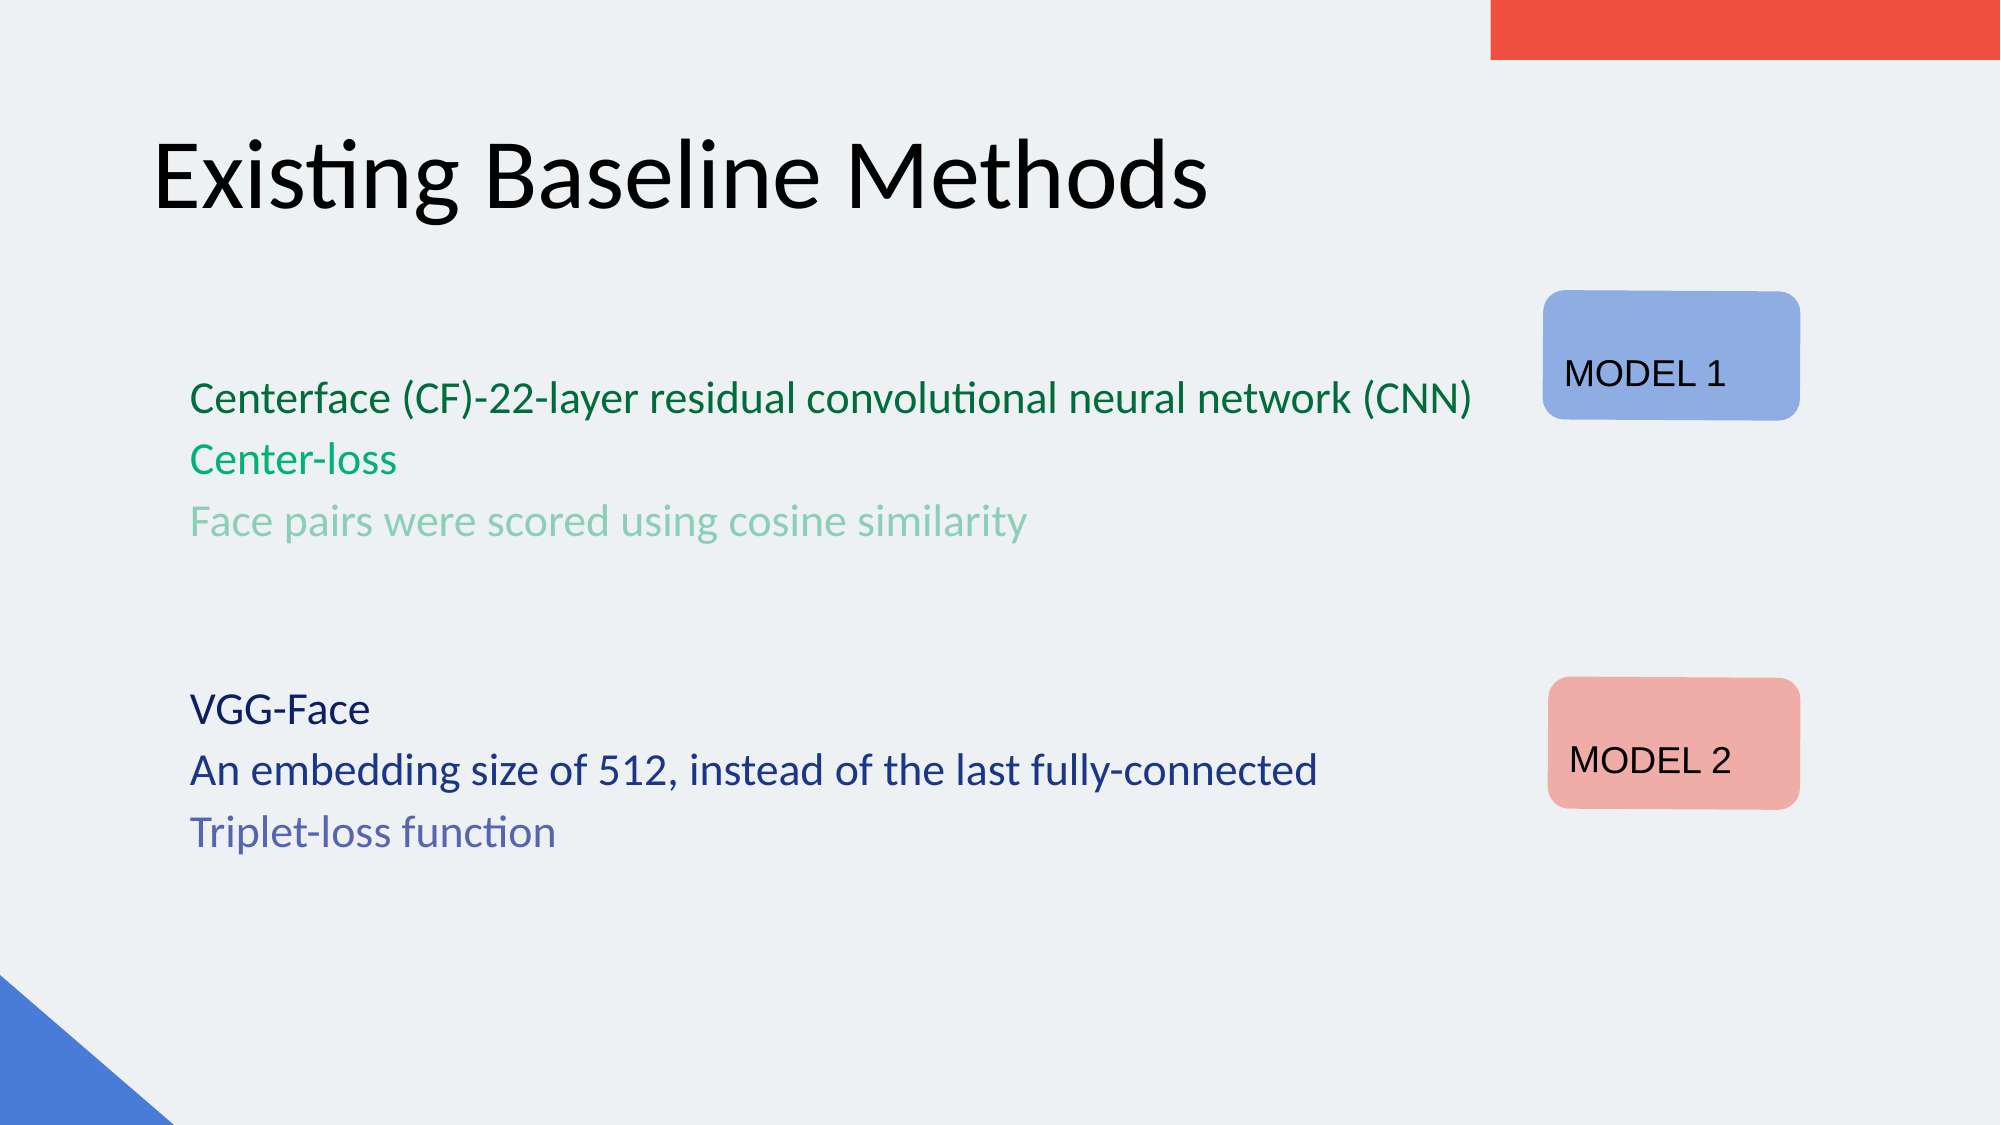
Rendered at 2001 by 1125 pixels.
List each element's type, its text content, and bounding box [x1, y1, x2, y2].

title Existing Baseline Methods [137, 59, 1863, 278]
text_box MODEL 1 [1542, 290, 1801, 421]
list Centerface (CF)-22-layer residual convolutional neural network (CNN) Center-loss Face pairs were scored using cosine similarity VGG-Face An embedding size of 512, instead of the last fully-connected Triplet-loss function [137, 299, 1863, 1014]
text_box MODEL 2 [1547, 676, 1801, 810]
text_box [0, 974, 174, 1125]
text_box [1490, 0, 2000, 60]
